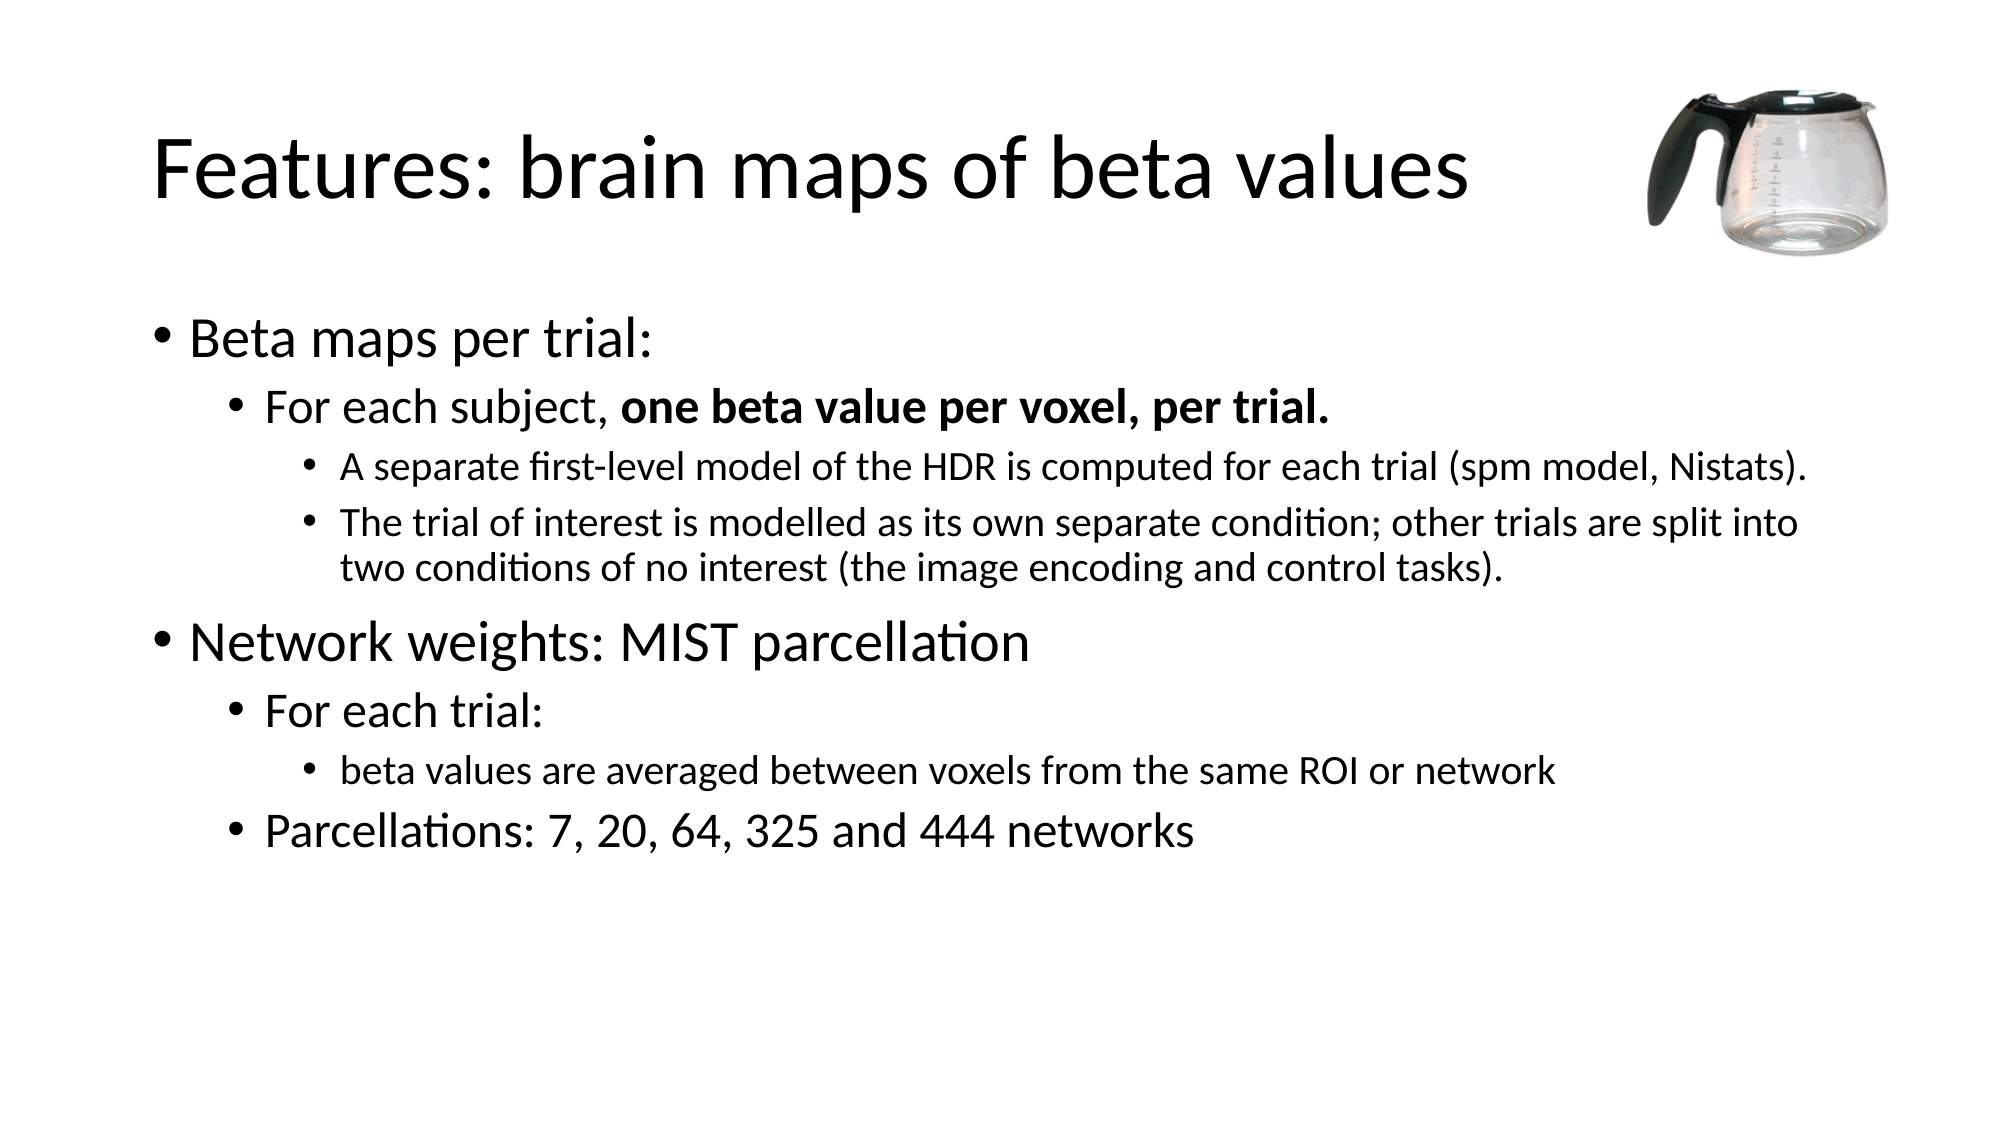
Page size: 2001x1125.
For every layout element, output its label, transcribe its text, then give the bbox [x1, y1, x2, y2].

picture [1632, 28, 1904, 300]
list Beta maps per trial: For each subject, one beta value per voxel, per trial. A separate first-level model of the HDR is computed for each trial (spm model, Nistats). The trial of interest is modelled as its own separate condition; other trials are split into two conditions of no interest (the image encoding and control tasks). Network weights: MIST parcellation For each trial: beta values are averaged between voxels from the same ROI or network Parcellations: 7, 20, 64, 325 and 444 networks [137, 299, 1863, 1014]
title Features: brain maps of beta values [137, 59, 1632, 278]
